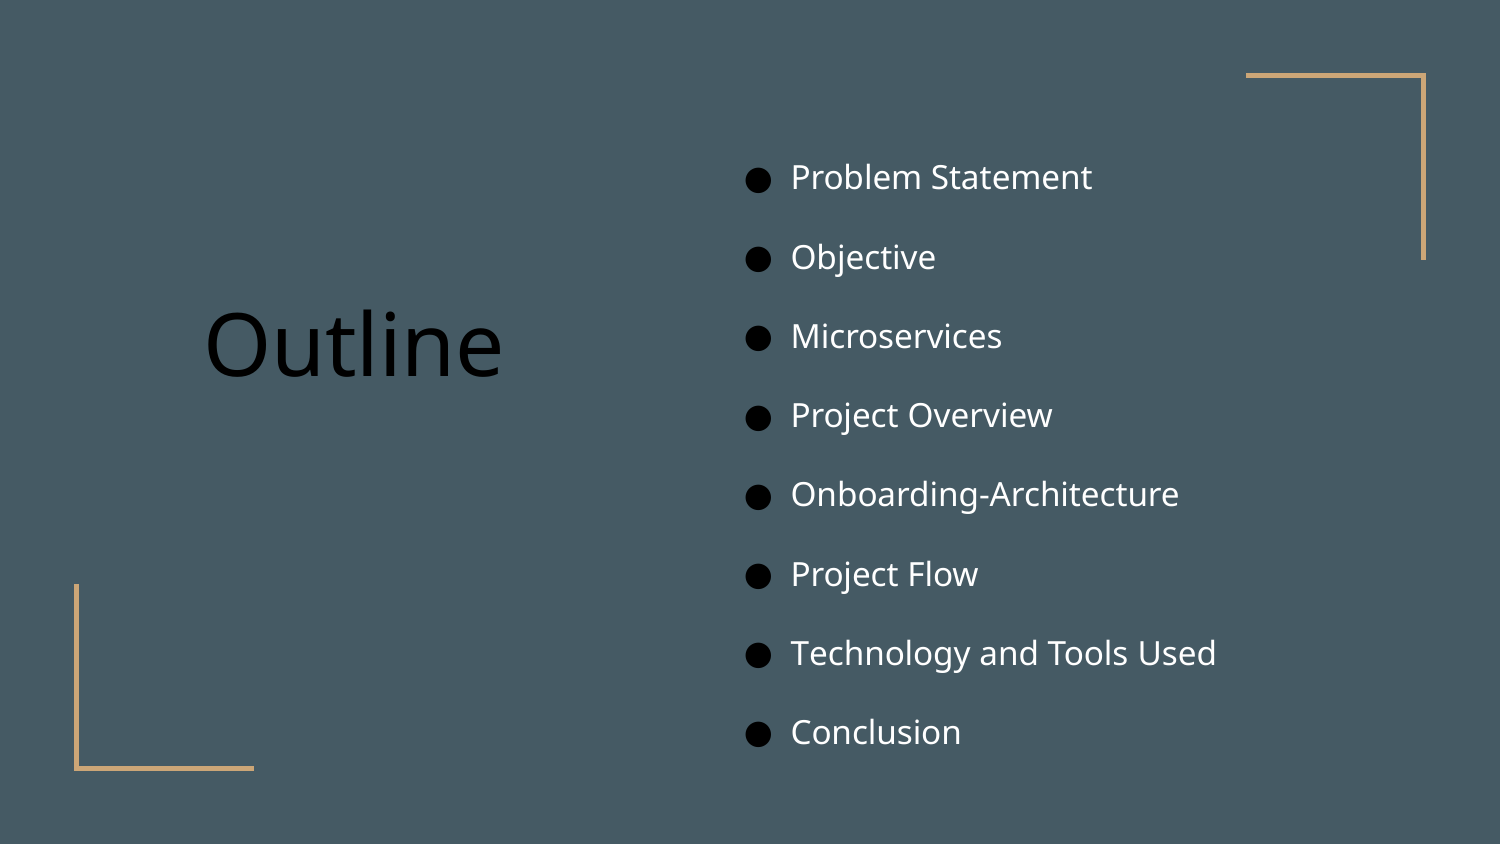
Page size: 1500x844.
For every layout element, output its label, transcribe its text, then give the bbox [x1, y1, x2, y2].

text_box Outline [119, 216, 589, 466]
text_box Problem Statement Objective Microservices Project Overview Onboarding-Architecture Project Flow Technology and Tools Used Conclusion [728, 135, 1399, 670]
